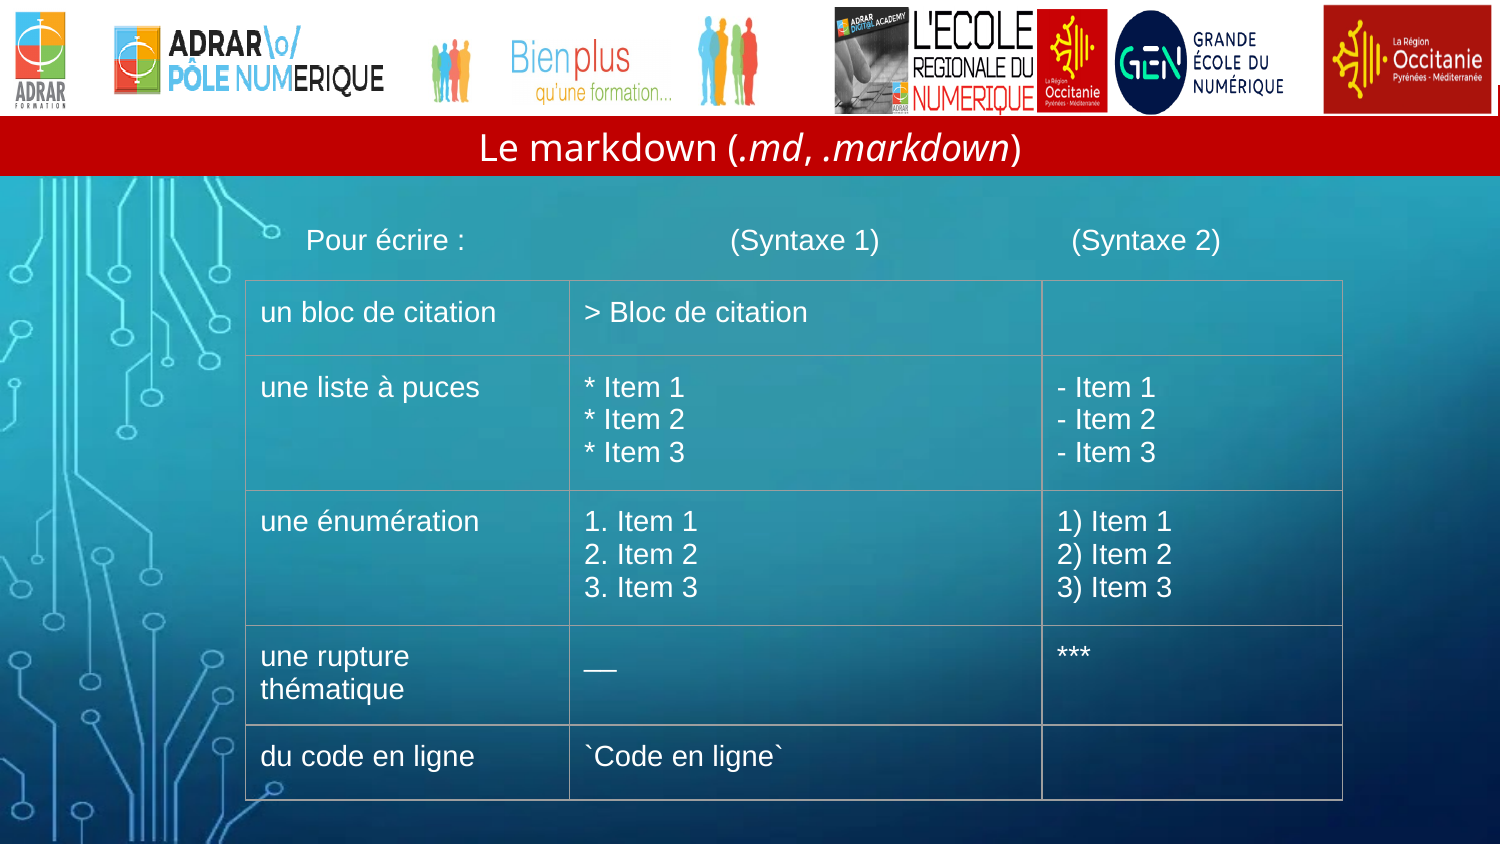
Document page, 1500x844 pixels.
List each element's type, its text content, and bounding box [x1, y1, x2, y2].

table_cell `Code en ligne` [570, 726, 1041, 799]
picture [829, 0, 1292, 116]
table_header un bloc de citation [246, 281, 569, 355]
table_cell une rupture thématique [246, 626, 569, 724]
table_cell une liste à puces [246, 356, 569, 490]
picture [13, 8, 67, 111]
table_cell - Item 1 - Item 2 - Item 3 [1043, 356, 1342, 490]
picture [698, 16, 761, 107]
table_cell du code en ligne [246, 726, 569, 799]
text_box Pour écrire : (Syntaxe 1) (Syntaxe 2) [290, 206, 1298, 272]
table_header [1043, 281, 1342, 355]
table_cell [1043, 726, 1342, 799]
table_cell __ [570, 626, 1041, 724]
text_box [1292, 1, 1498, 116]
picture [512, 39, 671, 105]
picture [88, 14, 409, 110]
picture [1323, 4, 1492, 115]
table_header > Bloc de citation [570, 281, 1041, 355]
text_box [0, 1, 829, 116]
table_cell * Item 1 * Item 2 * Item 3 [570, 356, 1041, 490]
picture [0, 176, 1500, 844]
table_cell *** [1043, 626, 1342, 724]
table_cell 1) Item 1 2) Item 2 3) Item 3 [1043, 491, 1342, 625]
picture [428, 39, 472, 103]
table_cell une énumération [246, 491, 569, 625]
text_box Le markdown (.md, .markdown) [0, 116, 1500, 176]
table_cell 1. Item 1 2. Item 2 3. Item 3 [570, 491, 1041, 625]
